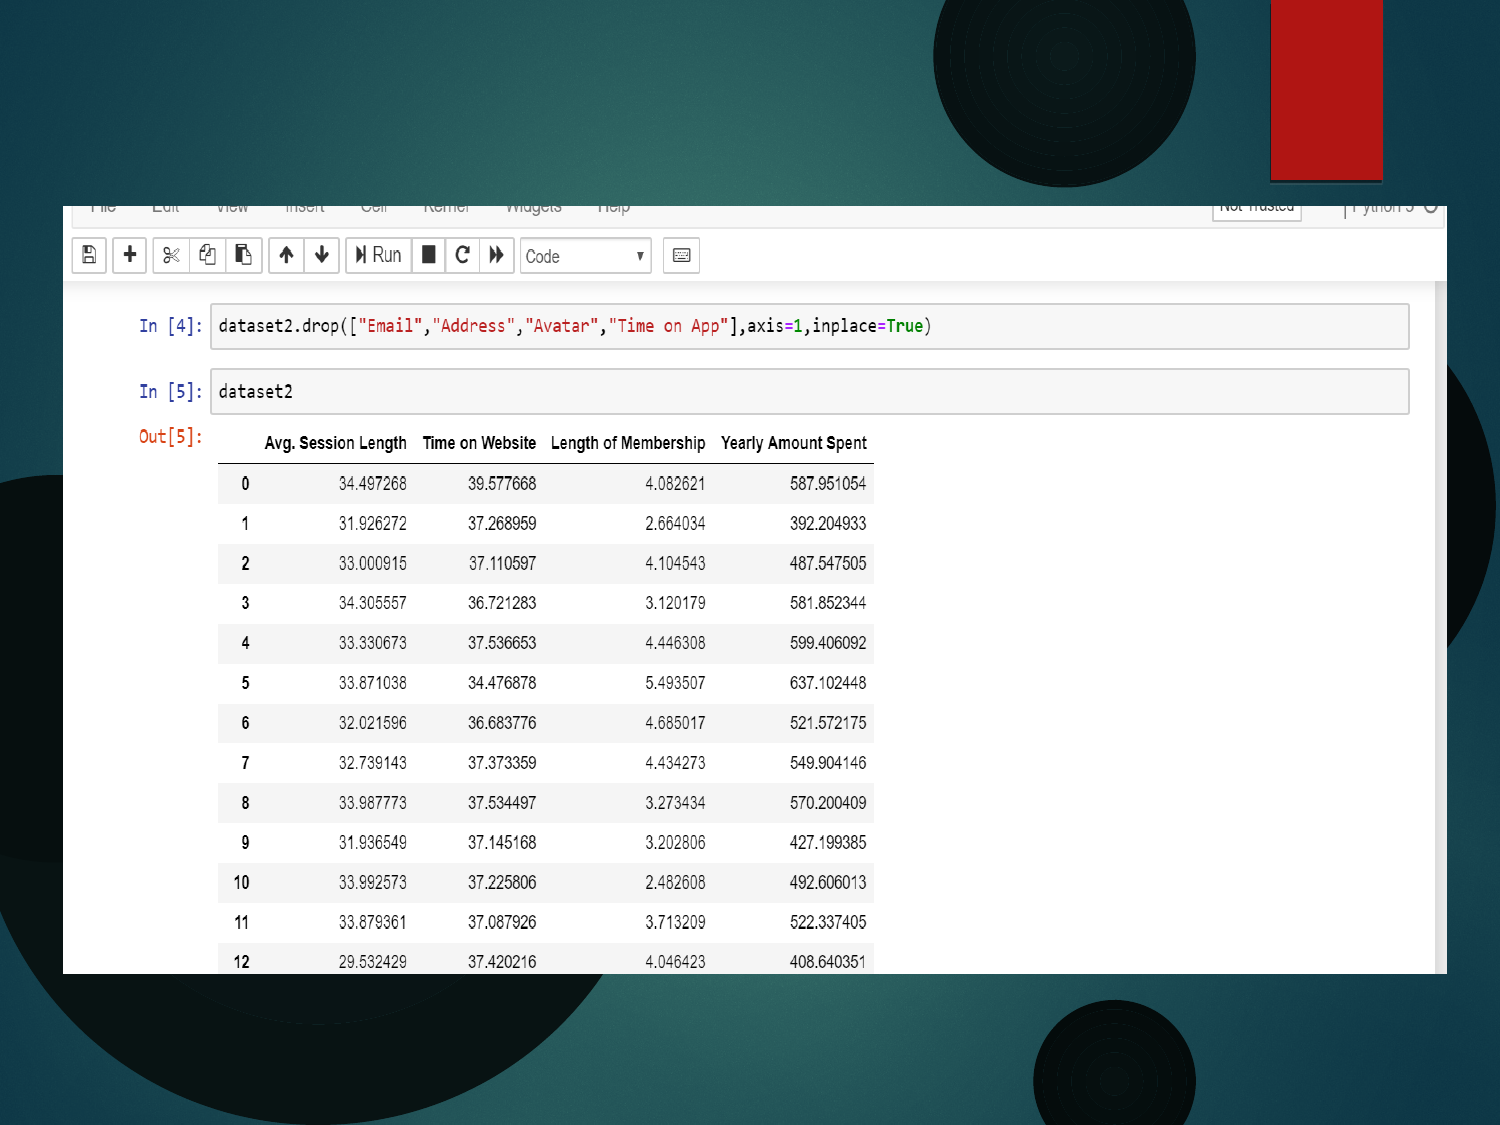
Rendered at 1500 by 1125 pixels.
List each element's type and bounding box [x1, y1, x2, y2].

picture [63, 207, 1447, 974]
